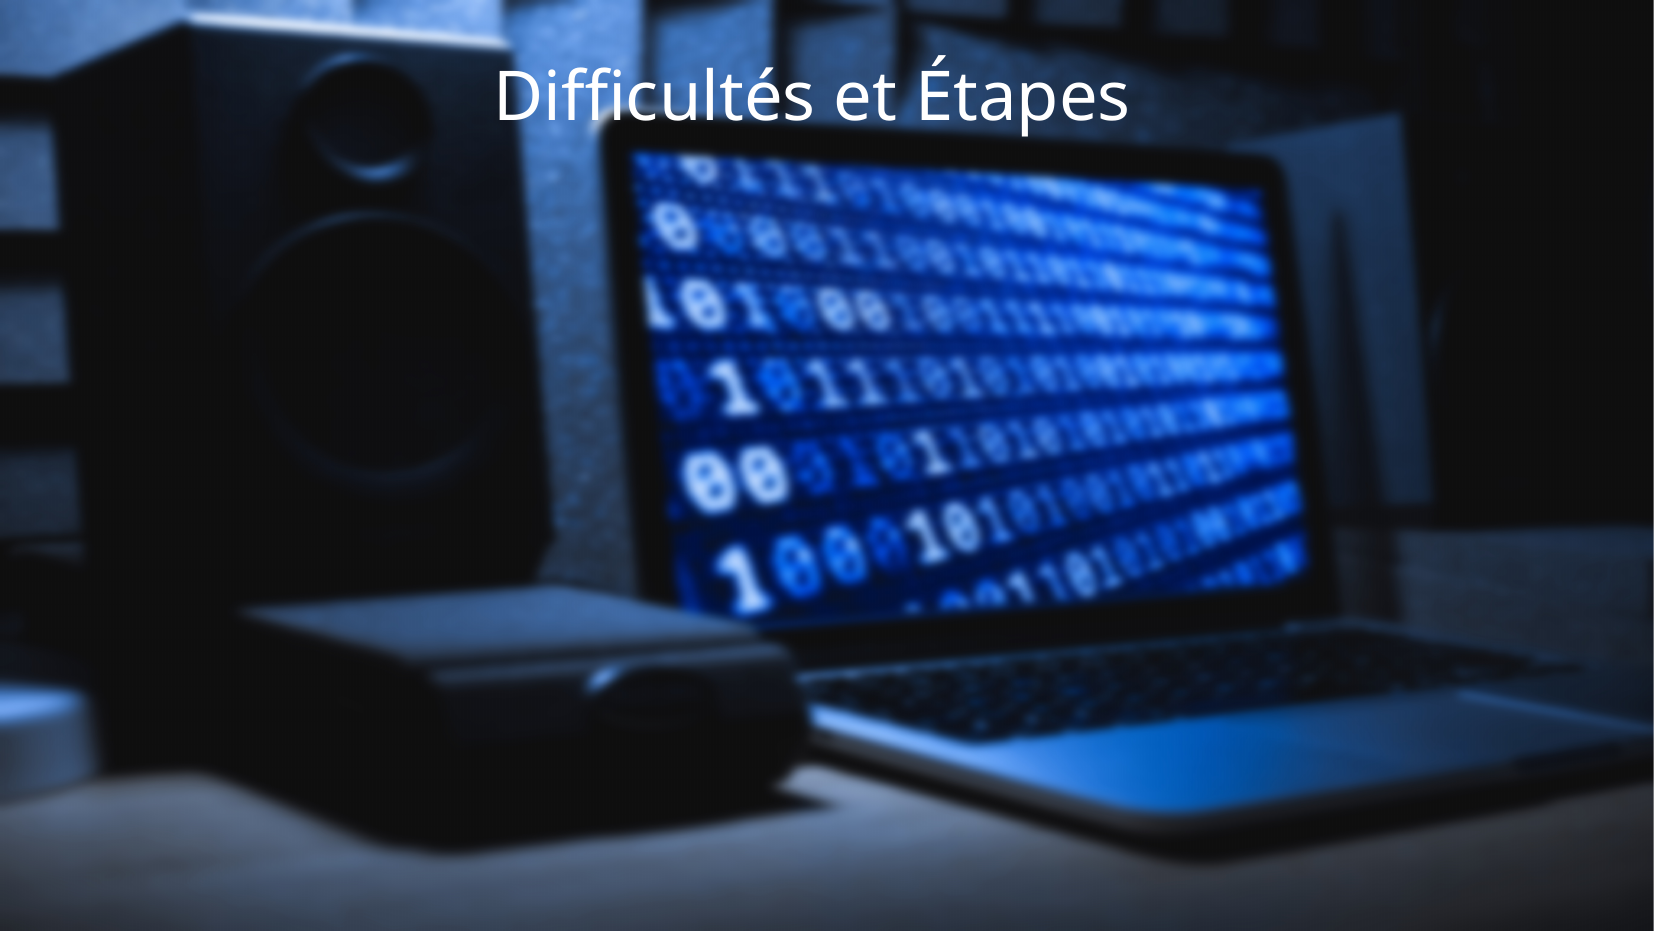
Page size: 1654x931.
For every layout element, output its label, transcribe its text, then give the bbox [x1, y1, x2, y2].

picture [0, 0, 1654, 931]
title Difficultés et Étapes [236, 11, 1388, 178]
